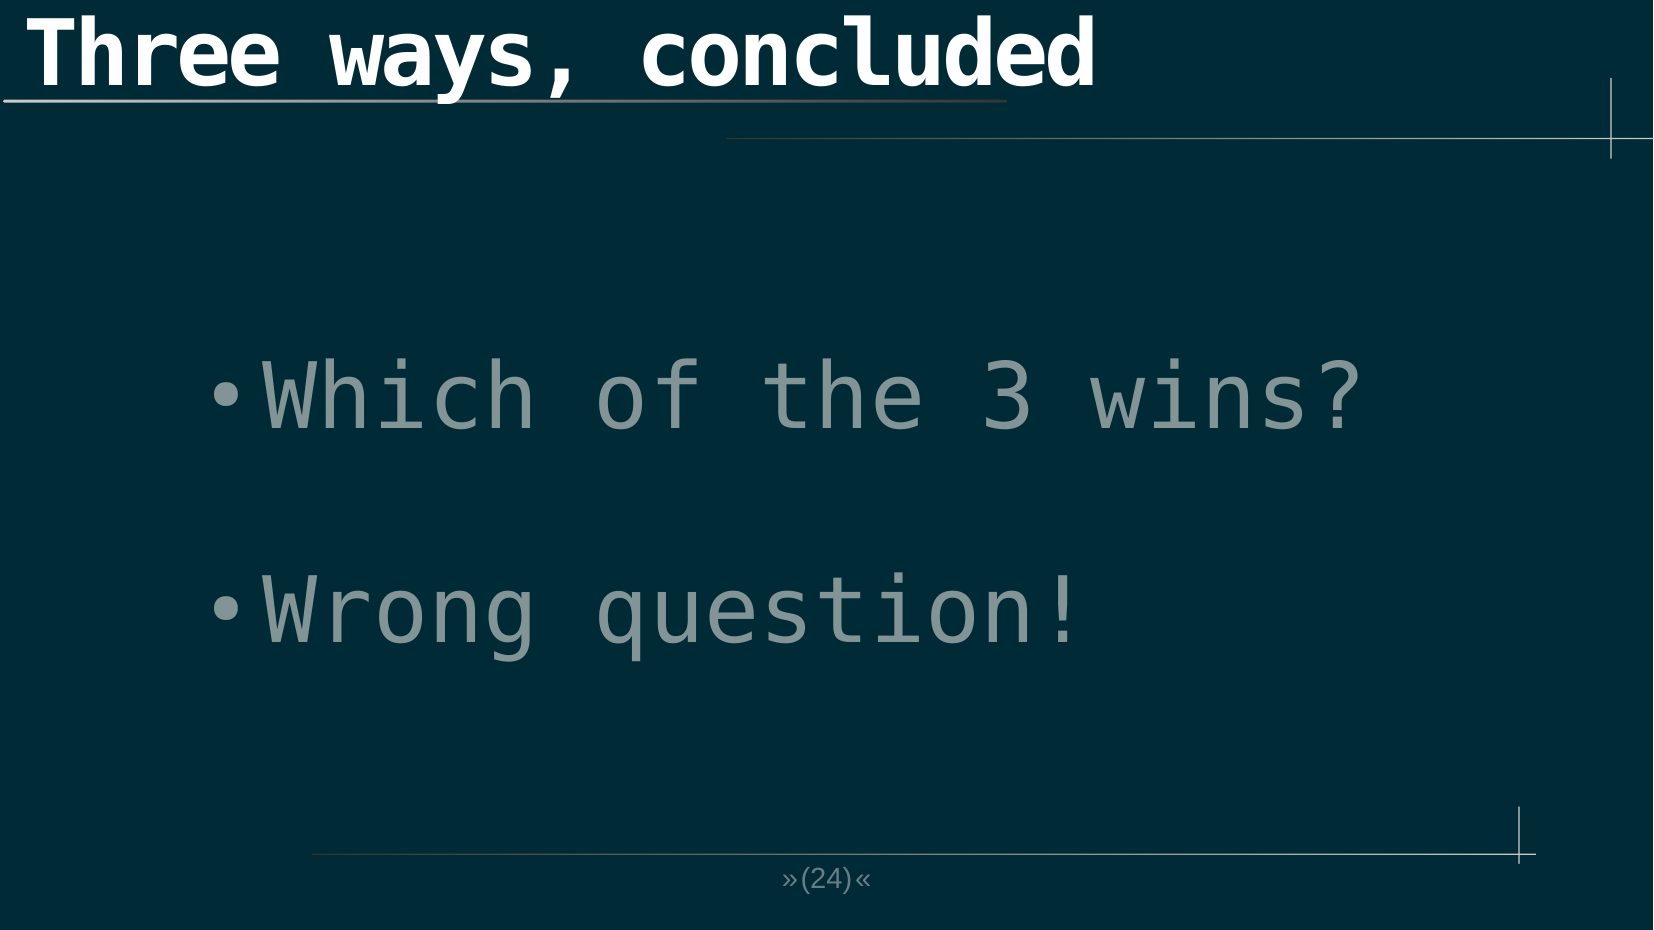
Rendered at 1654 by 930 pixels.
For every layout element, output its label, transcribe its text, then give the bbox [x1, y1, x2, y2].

title Three ways, concluded [23, 0, 1588, 108]
list Which of the 3 wins? Wrong question! [42, 285, 1653, 930]
